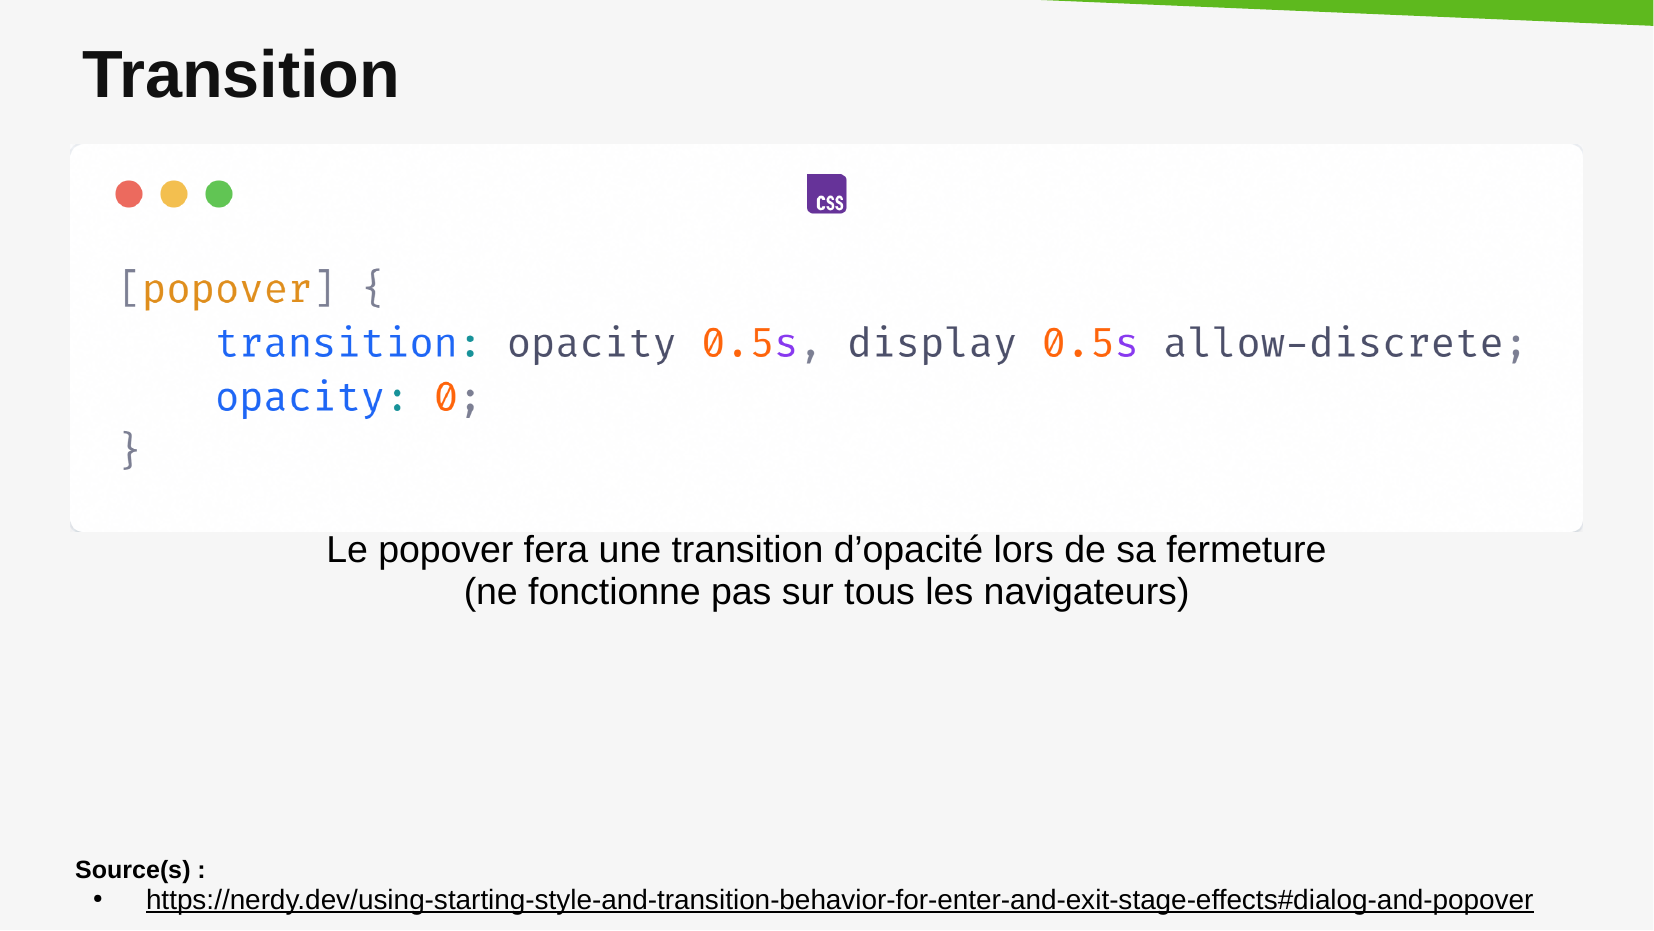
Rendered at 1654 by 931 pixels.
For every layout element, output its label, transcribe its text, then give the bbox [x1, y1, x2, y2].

picture [70, 144, 1583, 532]
text_box Source(s) : https://nerdy.dev/using-starting-style-and-transition-behavior-for-enter-and-exit-stage-effects#dialog-and-popover [60, 809, 1595, 923]
title Transition [82, 37, 1571, 114]
text_box Le popover fera une transition d’opacité lors de sa fermeture (ne fonctionne pas sur tous les navigateurs) [118, 532, 1536, 621]
text_box [1041, 0, 1654, 26]
